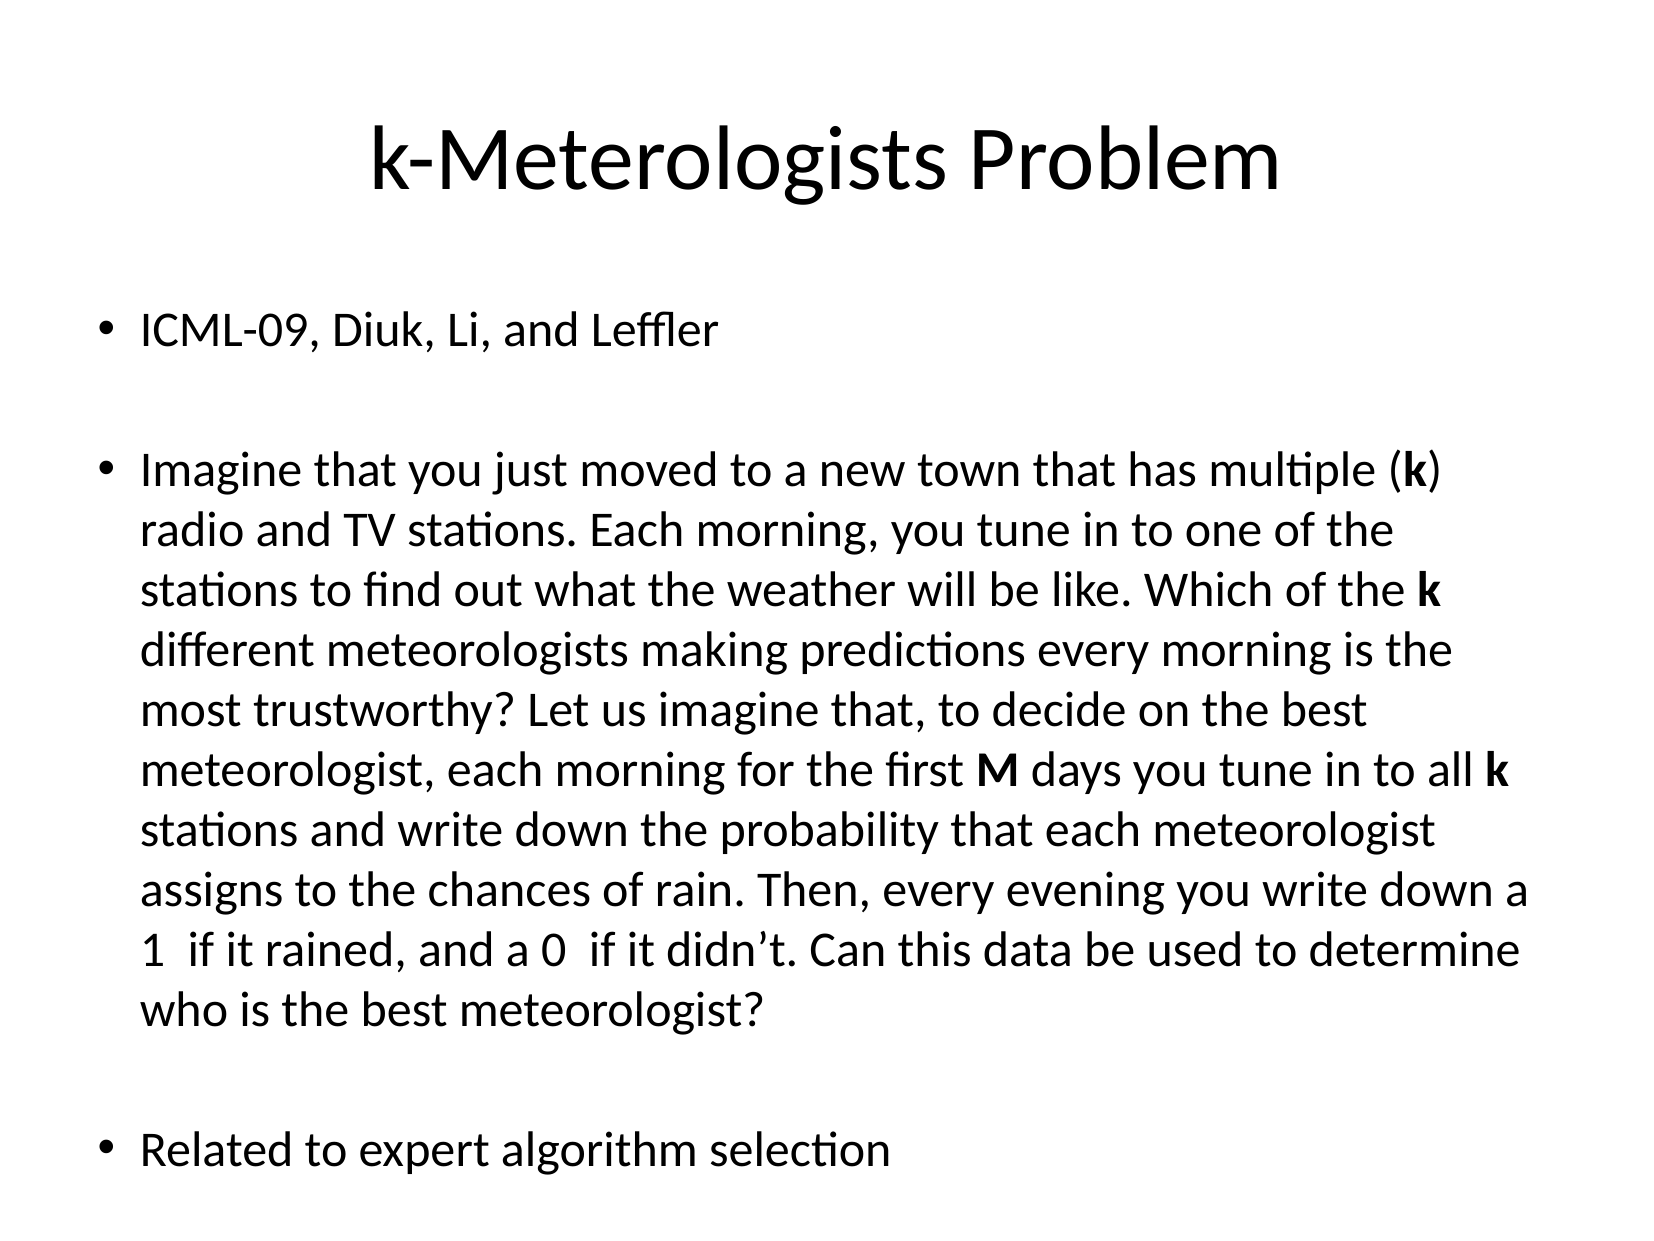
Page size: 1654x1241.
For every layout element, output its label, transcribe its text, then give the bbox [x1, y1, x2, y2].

list ICML-09, Diuk, Li, and Leffler Imagine that you just moved to a new town that has multiple (k) radio and TV stations. Each morning, you tune in to one of the stations to find out what the weather will be like. Which of the k different meteorologists making predictions every morning is the most trustworthy? Let us imagine that, to decide on the best meteorologist, each morning for the first M days you tune in to all k stations and write down the probability that each meteorologist assigns to the chances of rain. Then, every evening you write down a 1 if it rained, and a 0 if it didn’t. Can this data be used to determine who is the best meteorologist? Related to expert algorithm selection [82, 289, 1571, 1192]
title k-Meterologists Problem [82, 49, 1571, 257]
